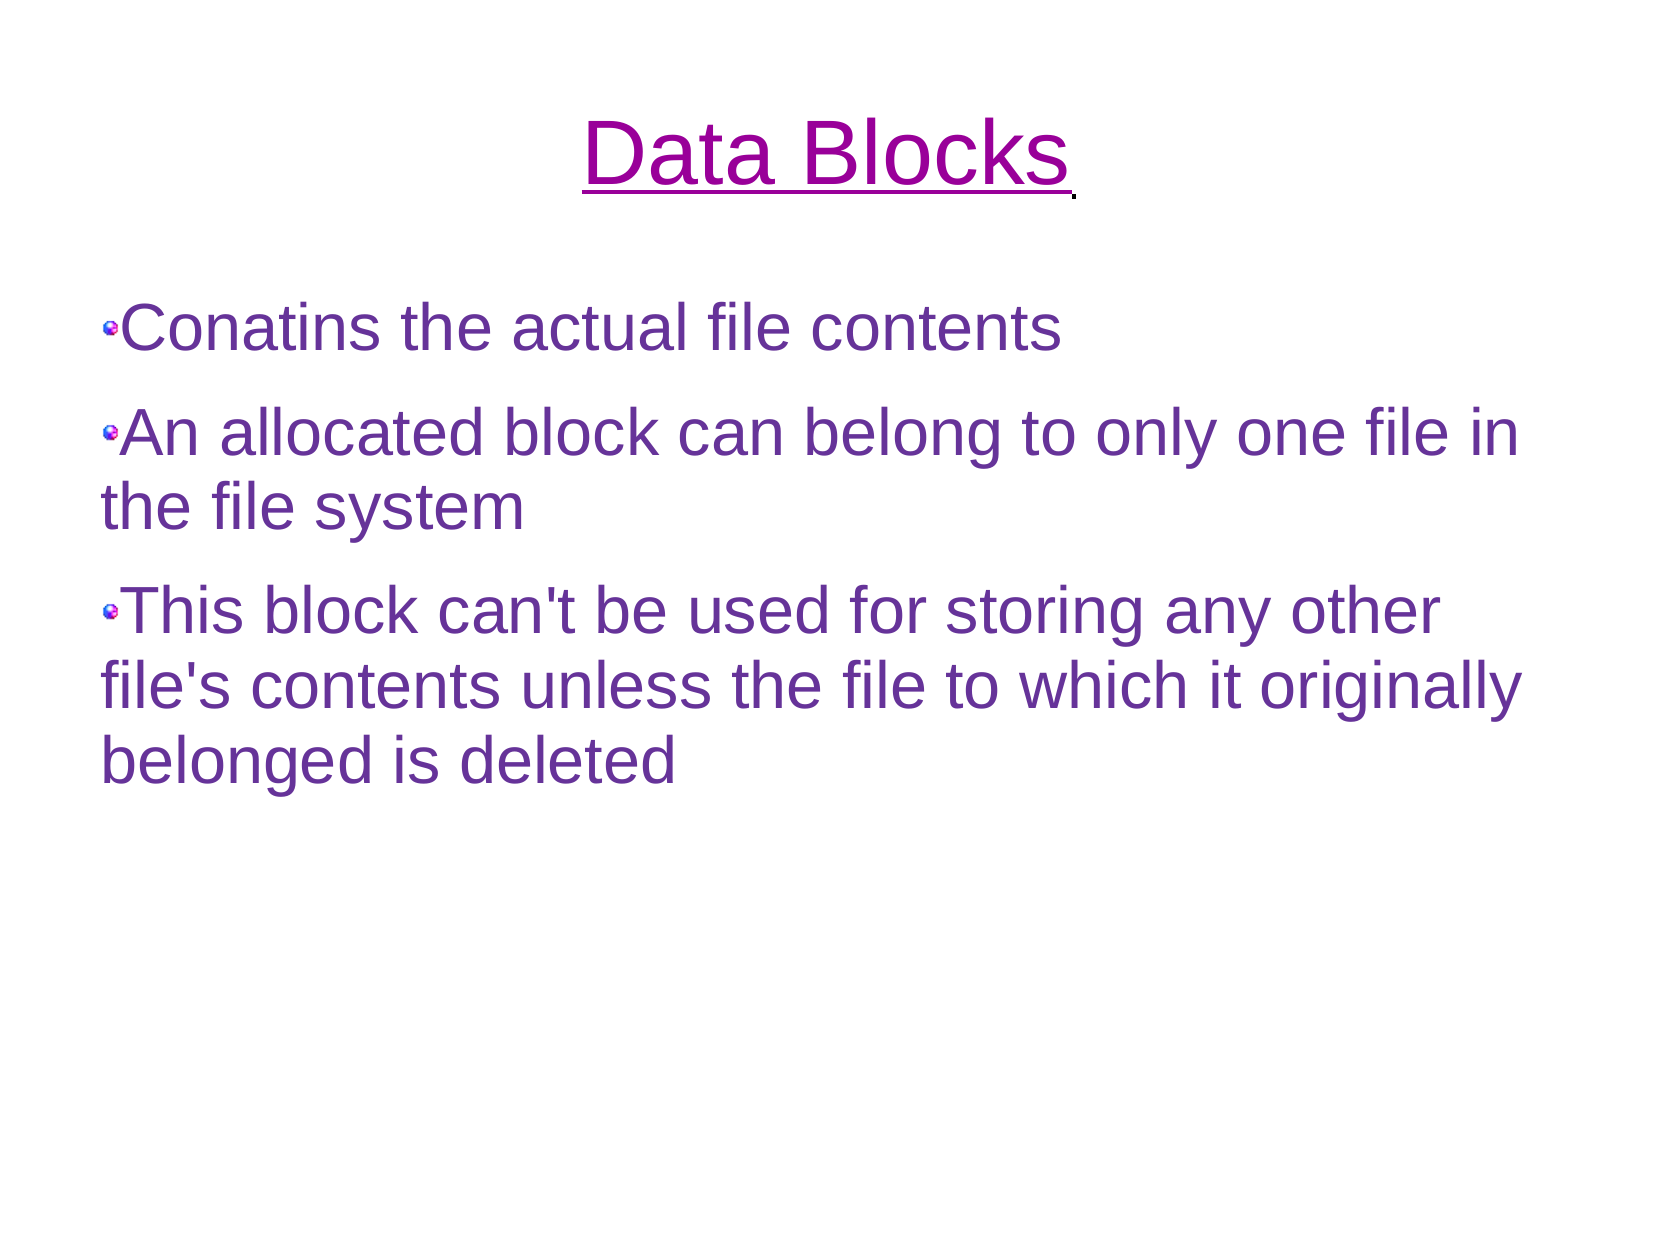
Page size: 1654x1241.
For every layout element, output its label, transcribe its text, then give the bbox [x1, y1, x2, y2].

list Conatins the actual file contents An allocated block can belong to only one file in the file system This block can't be used for storing any other file's contents unless the file to which it originally belonged is deleted [82, 290, 1571, 1010]
title Data Blocks [82, 49, 1571, 257]
